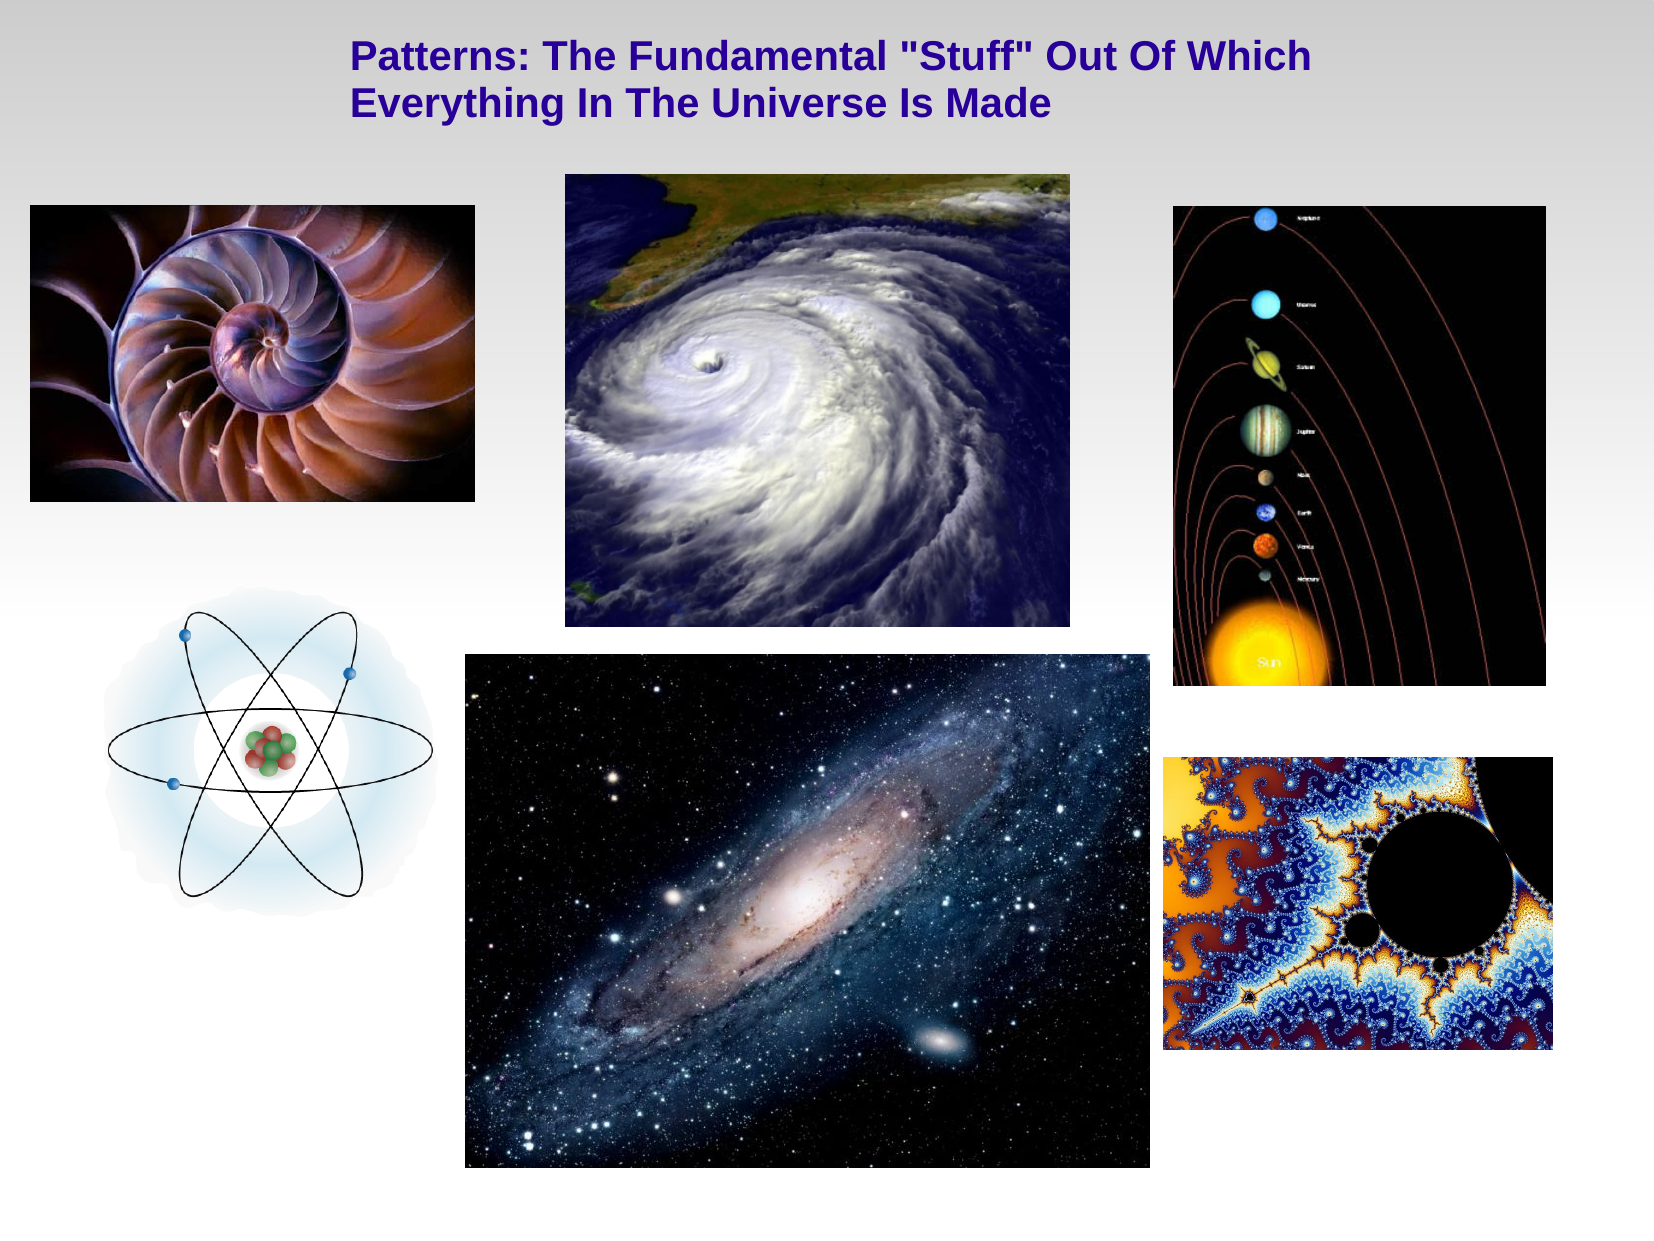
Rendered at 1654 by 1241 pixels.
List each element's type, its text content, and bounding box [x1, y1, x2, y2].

picture [1163, 757, 1553, 1050]
picture [565, 174, 1070, 627]
picture [465, 654, 1150, 1168]
picture [1173, 206, 1546, 686]
picture [101, 581, 439, 919]
text_box Patterns: The Fundamental "Stuff" Out Of Which Everything In The Universe Is Made [228, 25, 1340, 149]
picture [30, 205, 475, 502]
